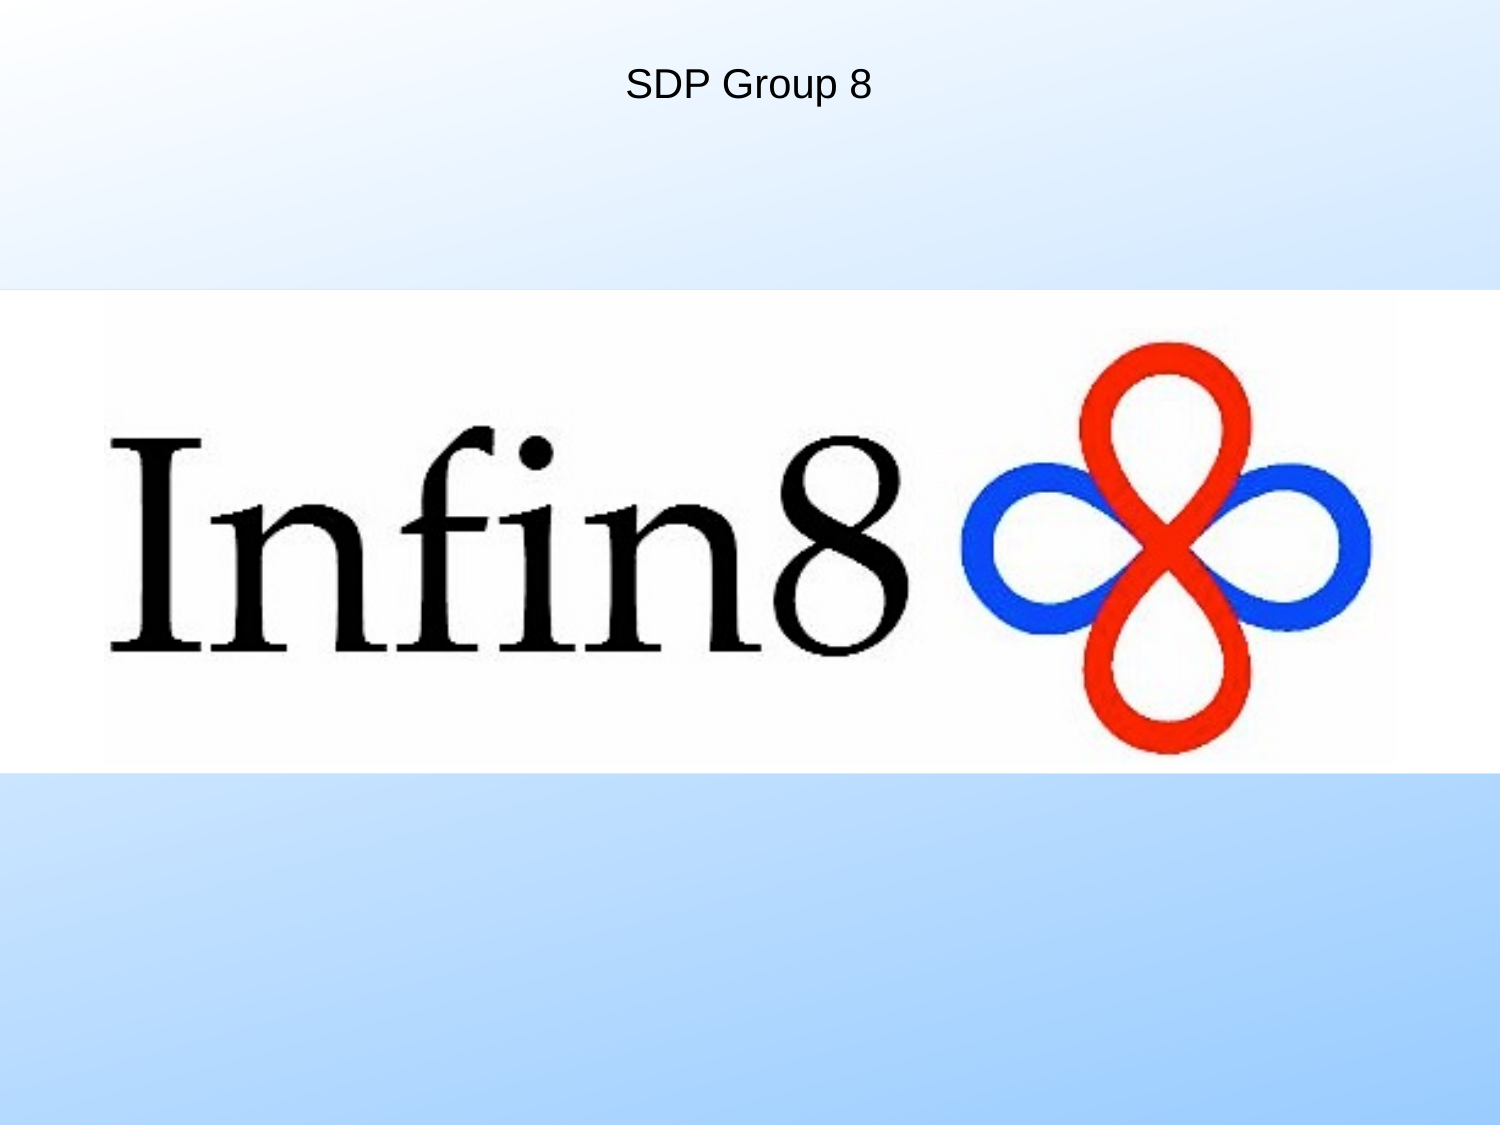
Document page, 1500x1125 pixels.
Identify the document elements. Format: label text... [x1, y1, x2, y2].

text_box SDP Group 8 [610, 53, 910, 134]
picture [104, 292, 1398, 765]
text_box [0, 289, 1500, 774]
